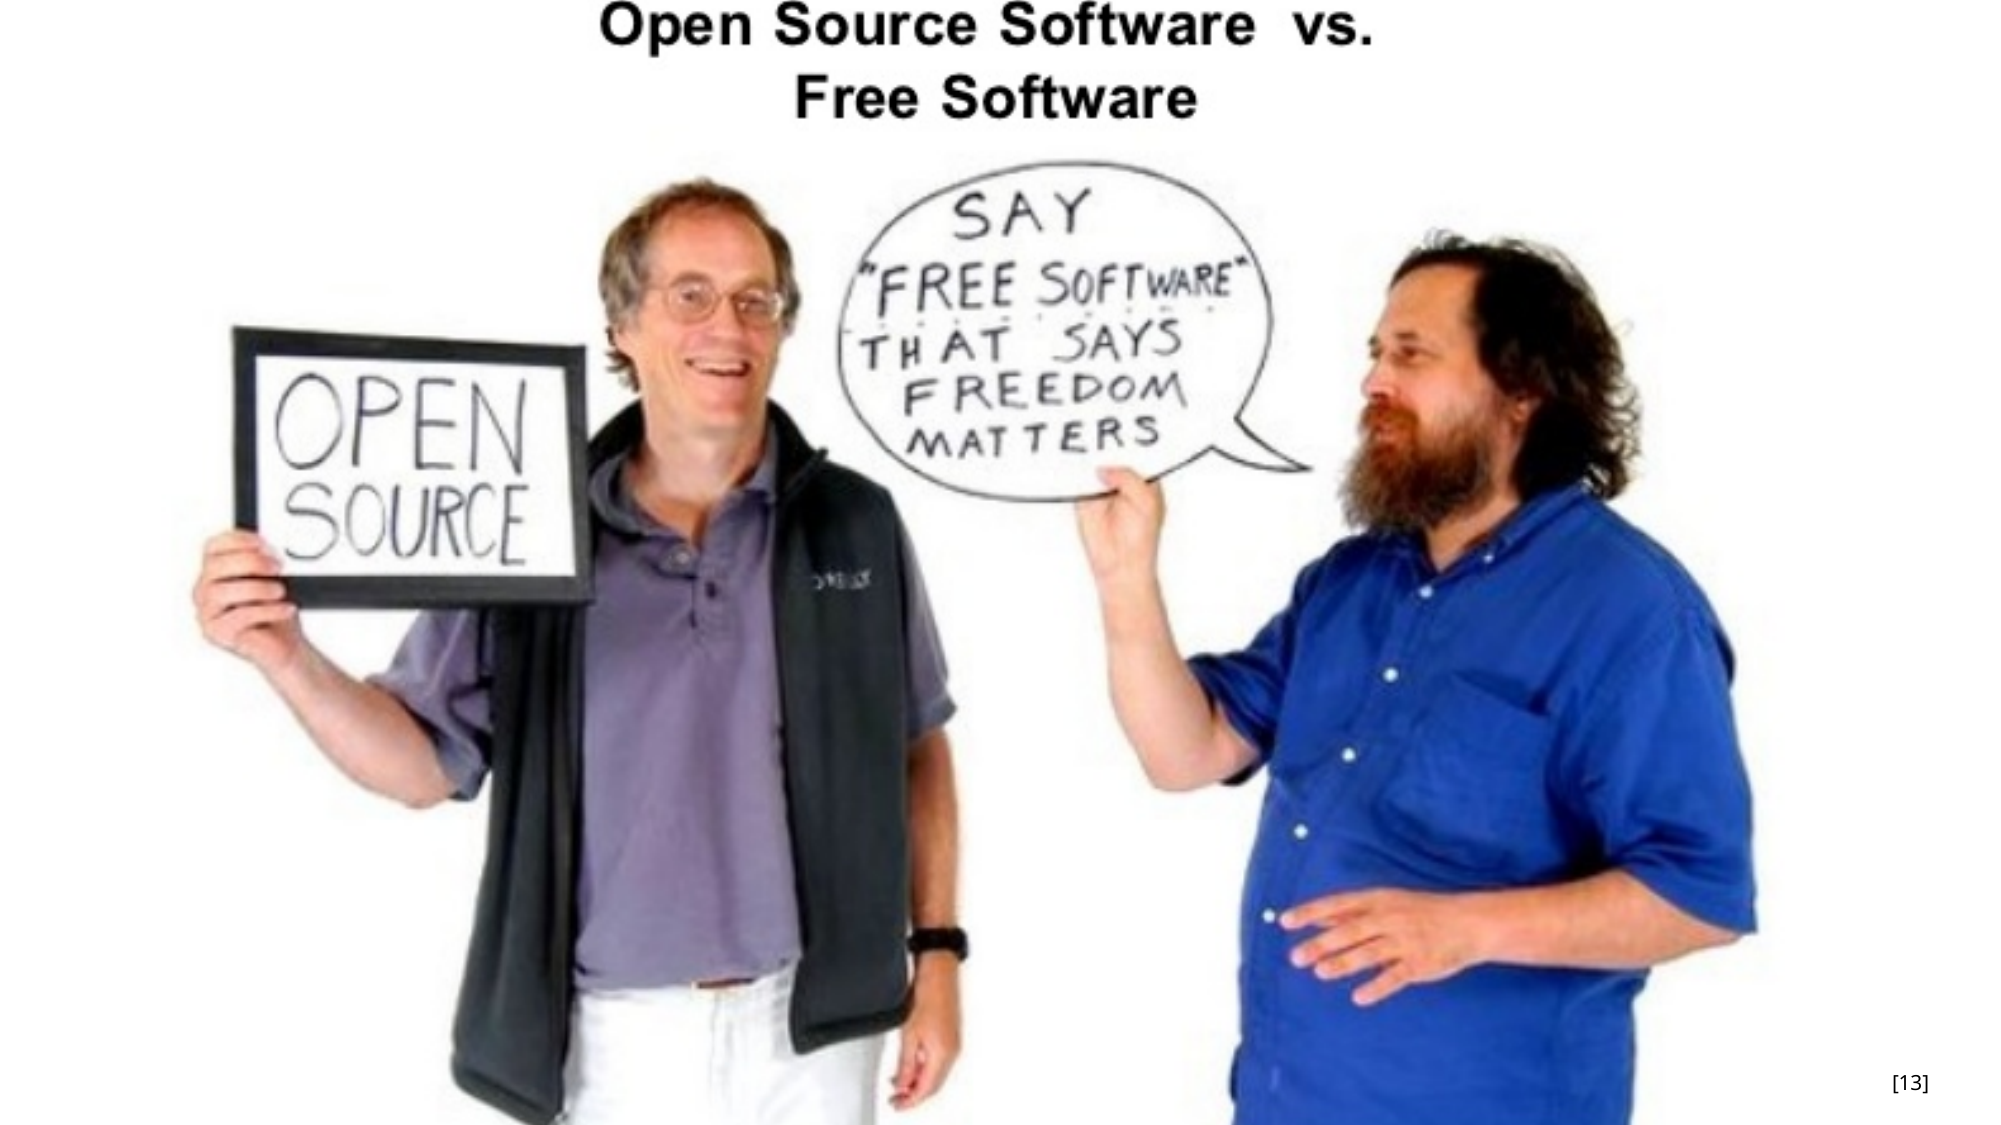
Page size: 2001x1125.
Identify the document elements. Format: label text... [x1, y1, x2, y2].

title [13] [1877, 1065, 1961, 1099]
picture [82, 0, 1926, 1125]
